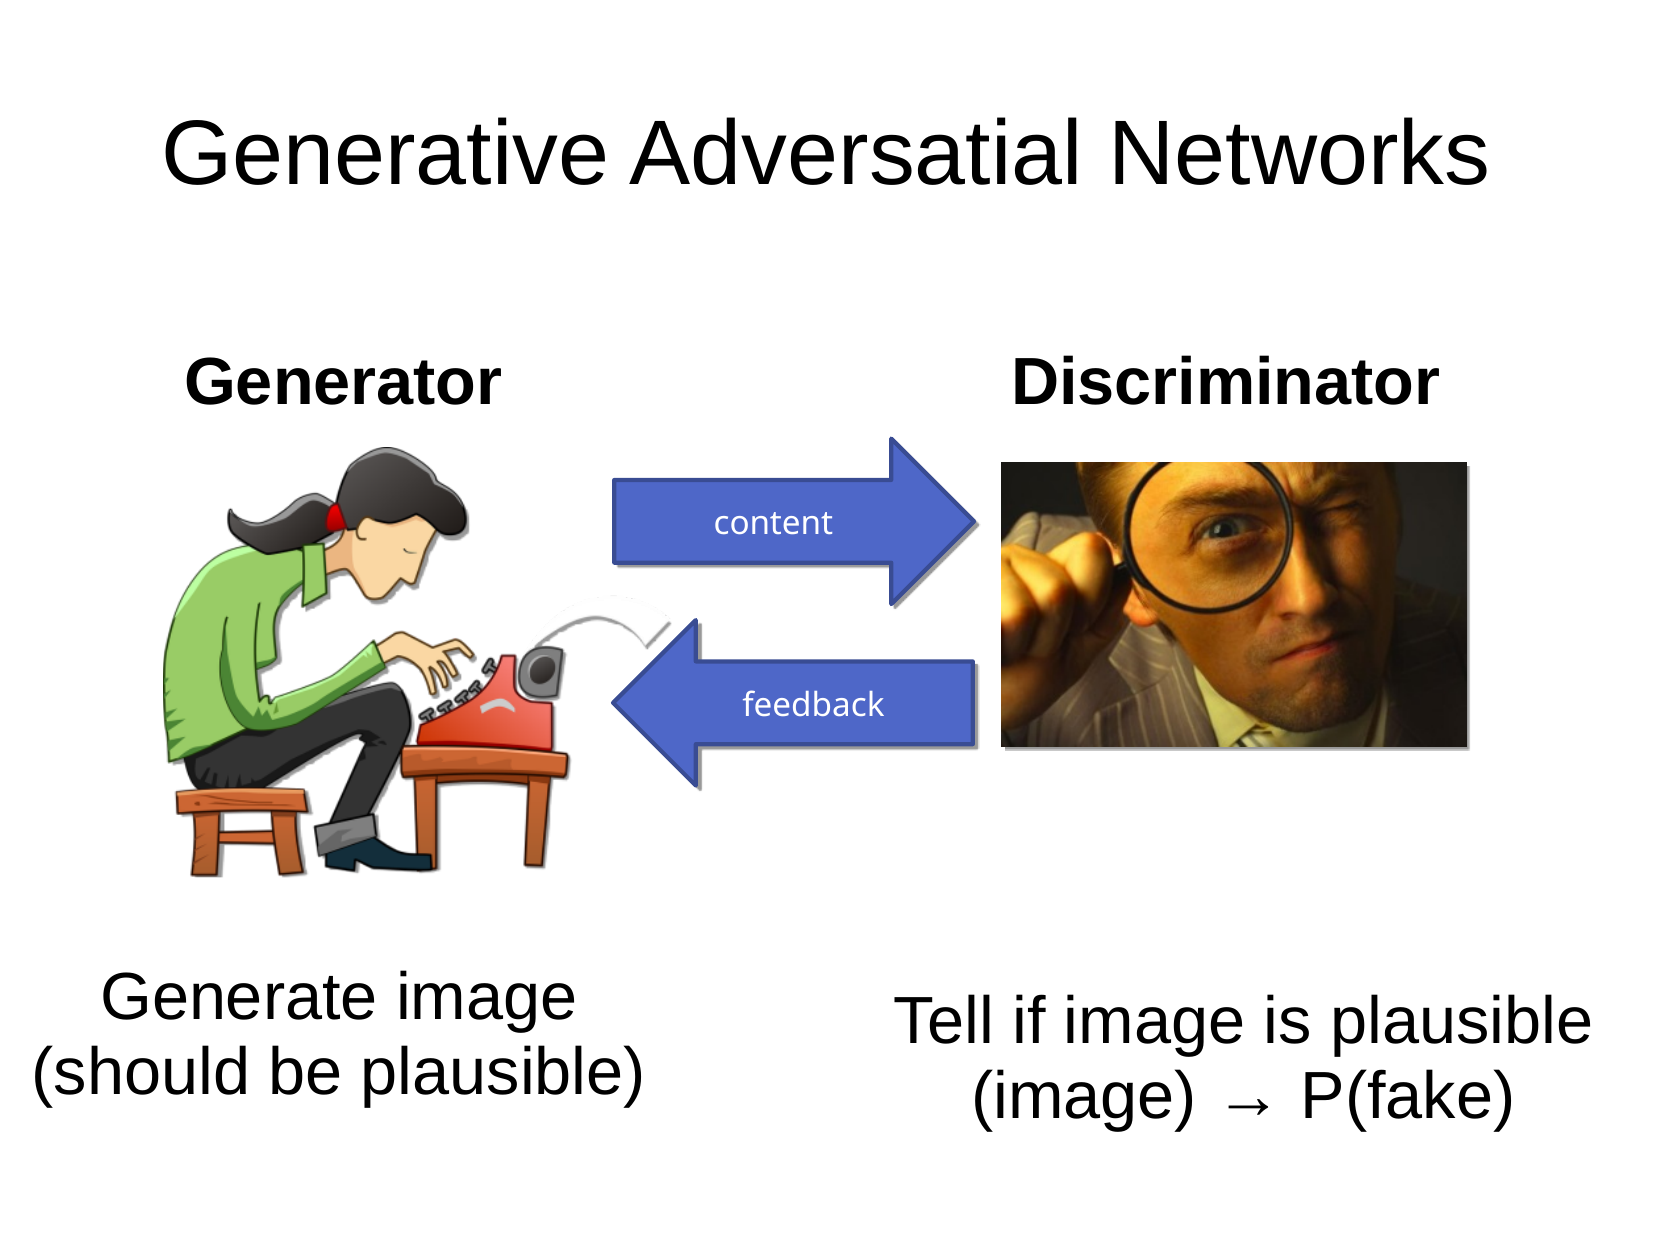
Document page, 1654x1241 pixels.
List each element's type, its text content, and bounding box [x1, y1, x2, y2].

picture [1001, 462, 1467, 747]
text_box content [614, 438, 974, 605]
text_box Discriminator [996, 336, 1479, 426]
text_box Generate image (should be plausible) [16, 951, 664, 1117]
text_box Generator [169, 336, 580, 426]
title Generative Adversatial Networks [82, 49, 1571, 257]
text_box Tell if image is plausible (image) → P(fake) [879, 975, 1611, 1140]
picture [163, 447, 671, 877]
text_box feedback [613, 620, 973, 786]
